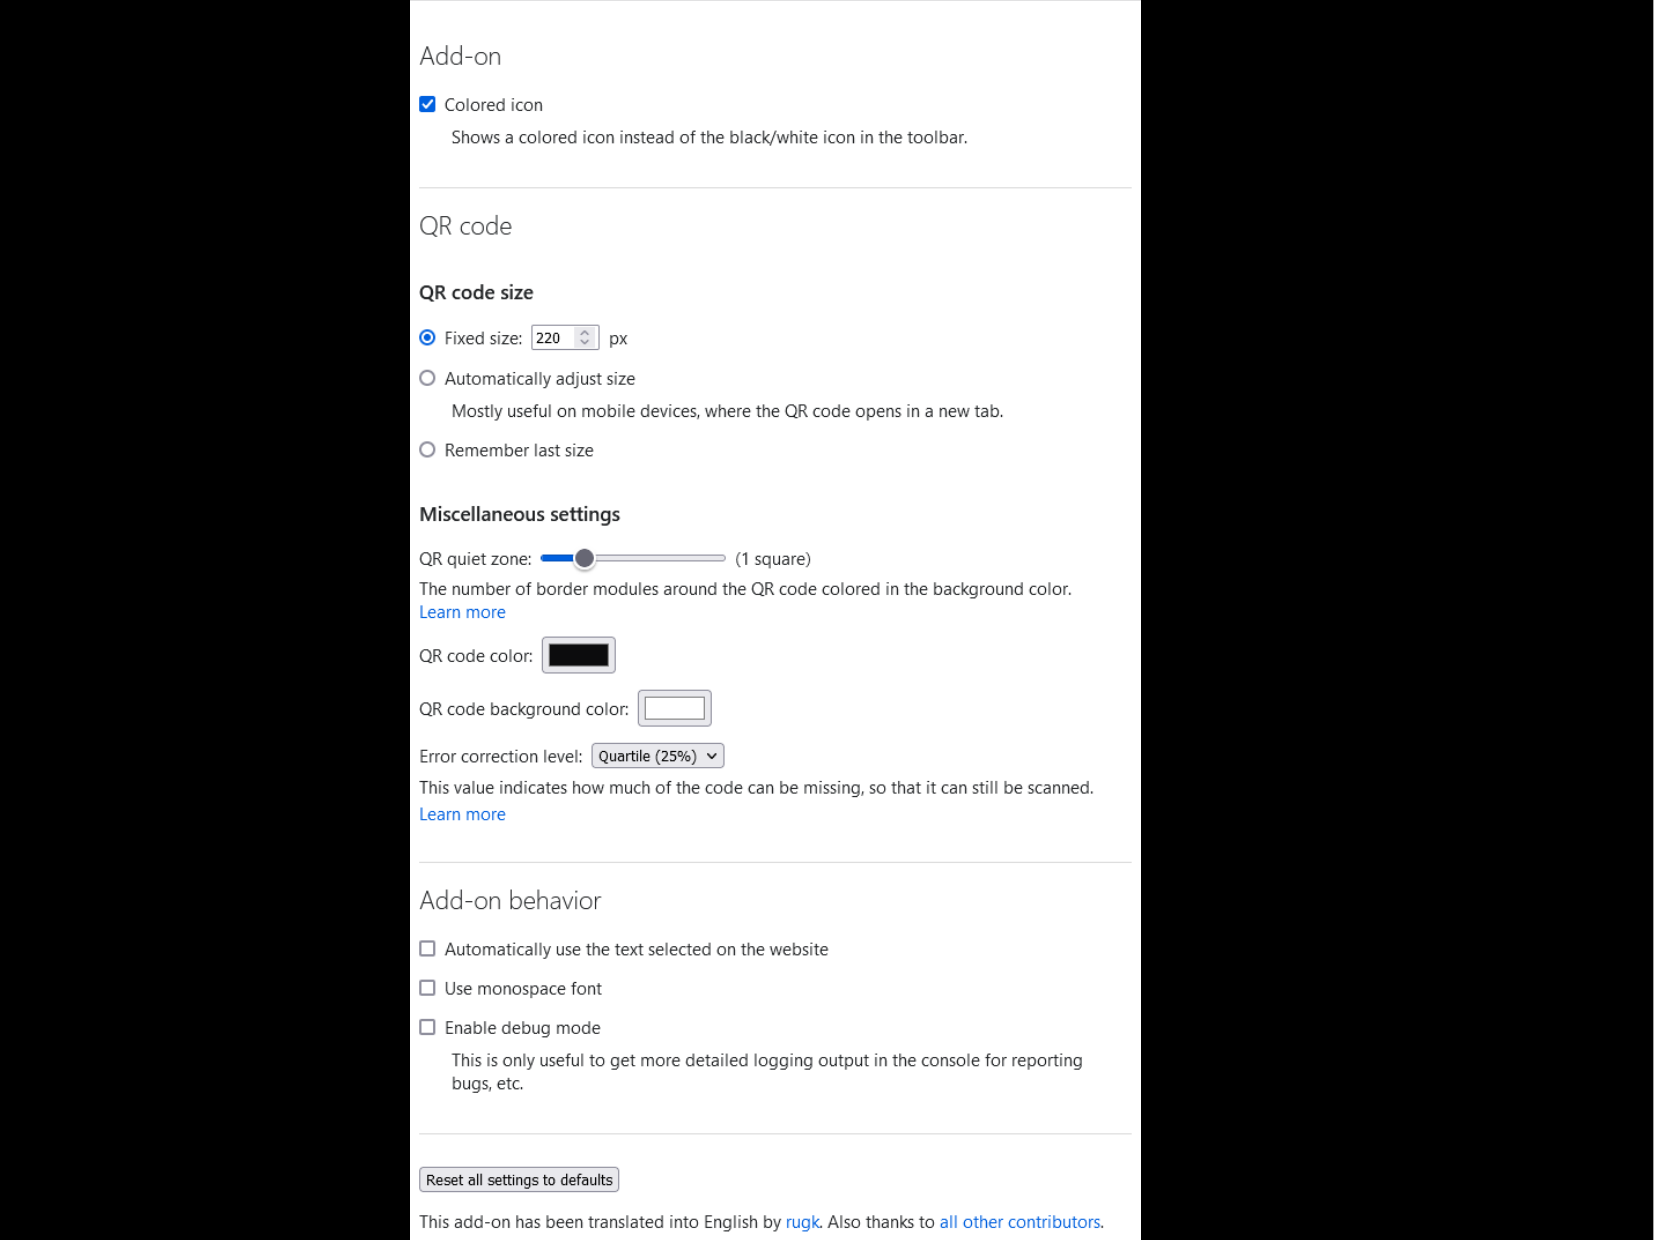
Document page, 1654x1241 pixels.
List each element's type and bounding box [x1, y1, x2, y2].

picture [410, 0, 1141, 1241]
